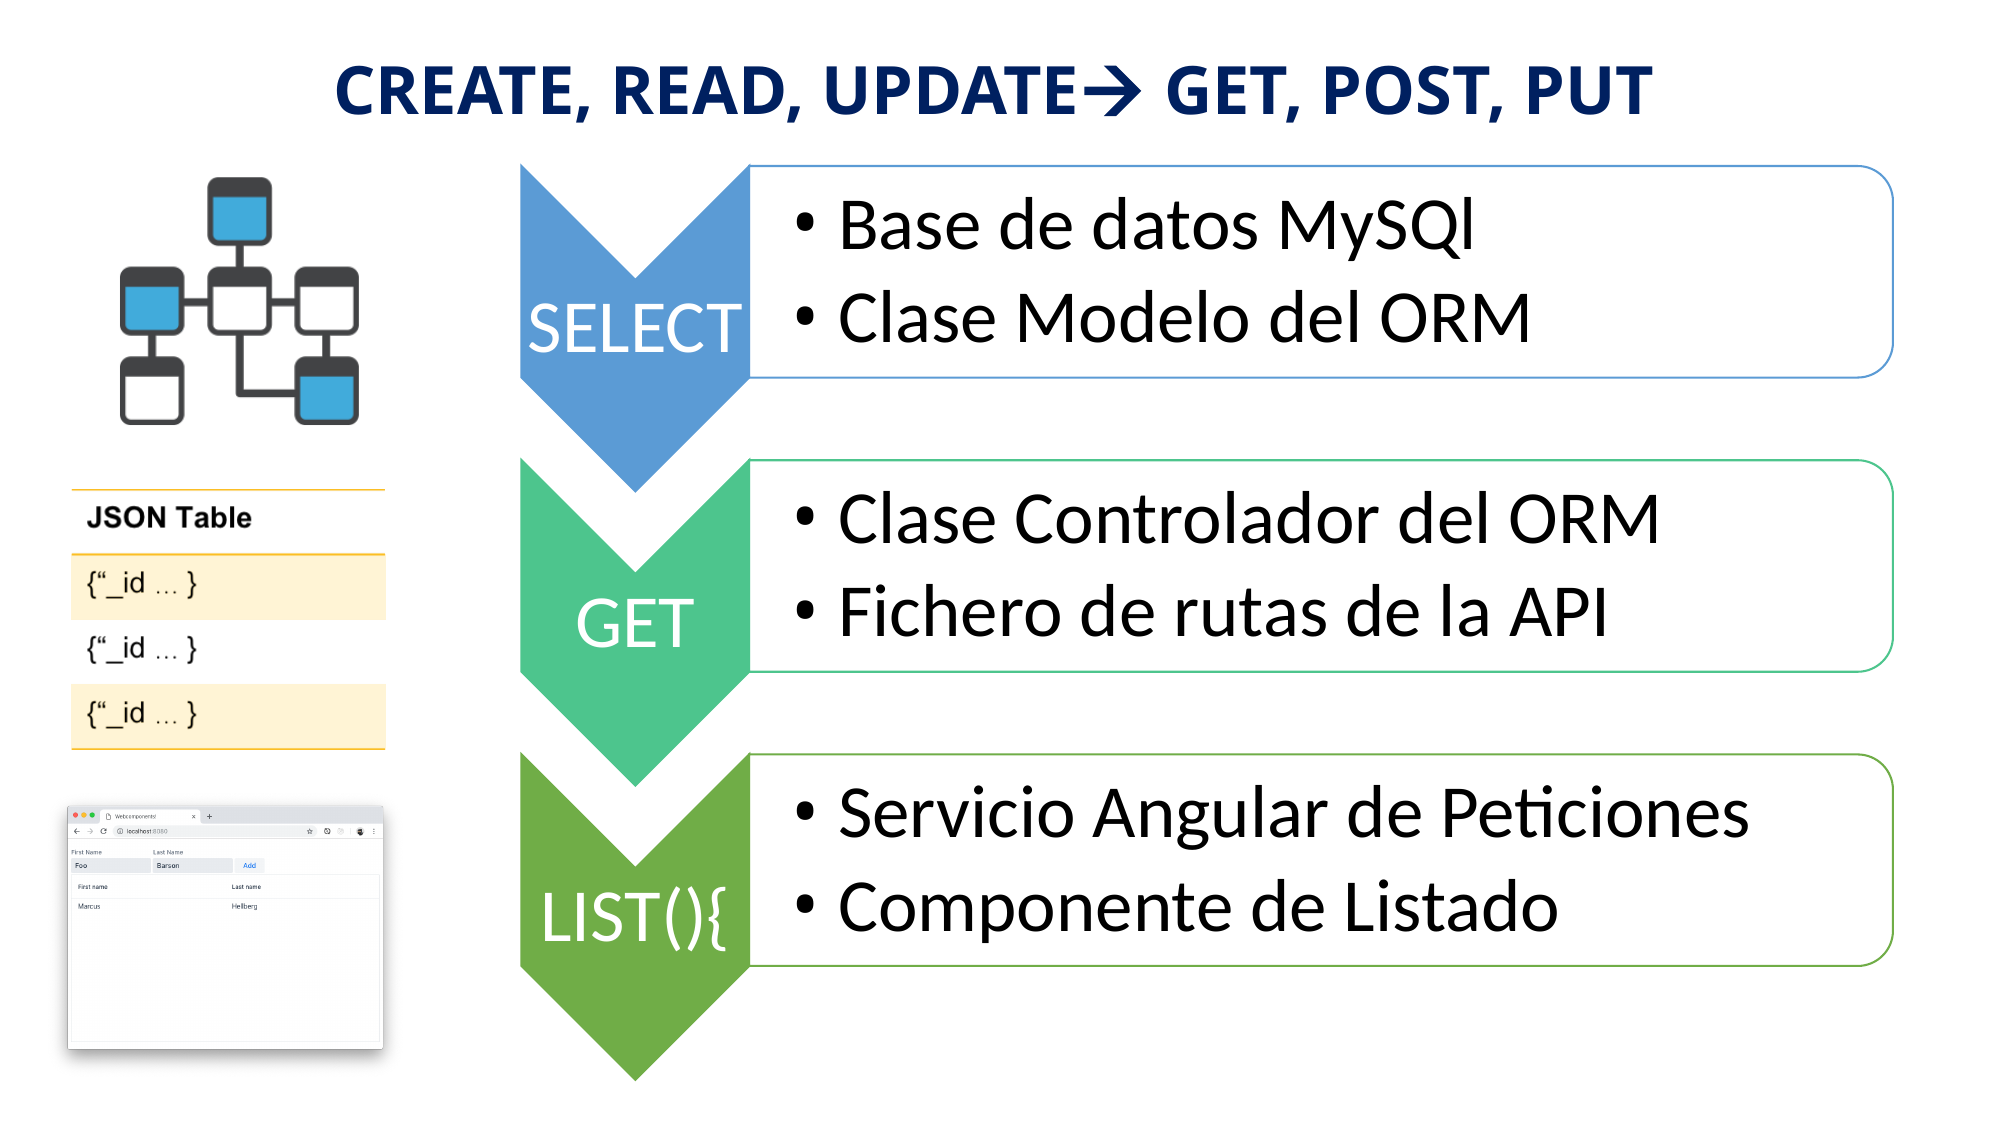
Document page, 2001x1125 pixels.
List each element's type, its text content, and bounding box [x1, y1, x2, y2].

text_box Clase Controlador del ORM Fichero de rutas de la API [749, 460, 1893, 672]
text_box SELECT [521, 165, 750, 492]
text_box LIST(){ [521, 754, 750, 1080]
picture [44, 790, 406, 1080]
text_box Base de datos MySQl Clase Modelo del ORM [749, 166, 1893, 378]
text_box CREATE, READ, UPDATE GET, POST, PUT [333, 44, 1667, 112]
picture [107, 175, 373, 436]
picture [71, 489, 386, 750]
text_box GET [521, 460, 749, 786]
text_box Servicio Angular de Peticiones Componente de Listado [749, 754, 1893, 966]
